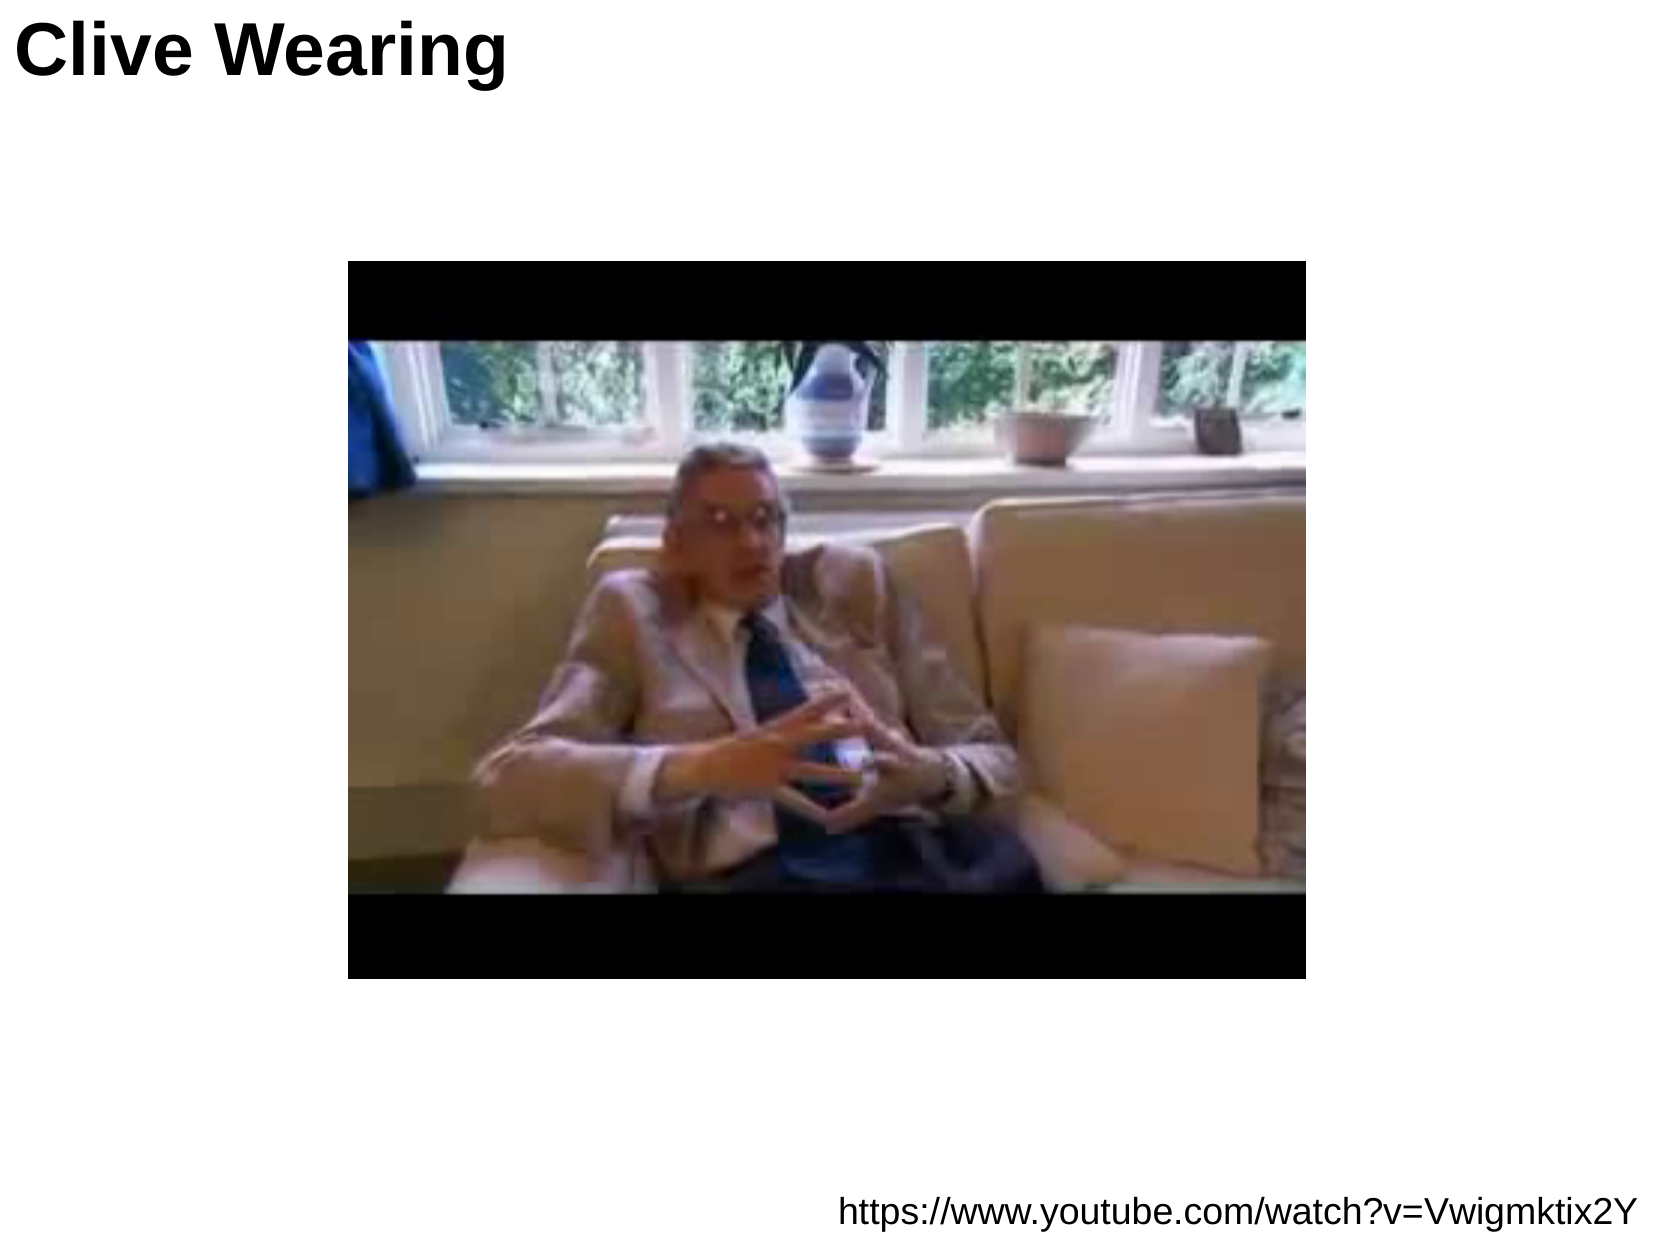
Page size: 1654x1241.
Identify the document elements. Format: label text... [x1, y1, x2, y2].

text_box Clive Wearing [0, 0, 524, 99]
text_box https://www.youtube.com/watch?v=Vwigmktix2Y [823, 1183, 1654, 1241]
text_box [347, 260, 1307, 980]
